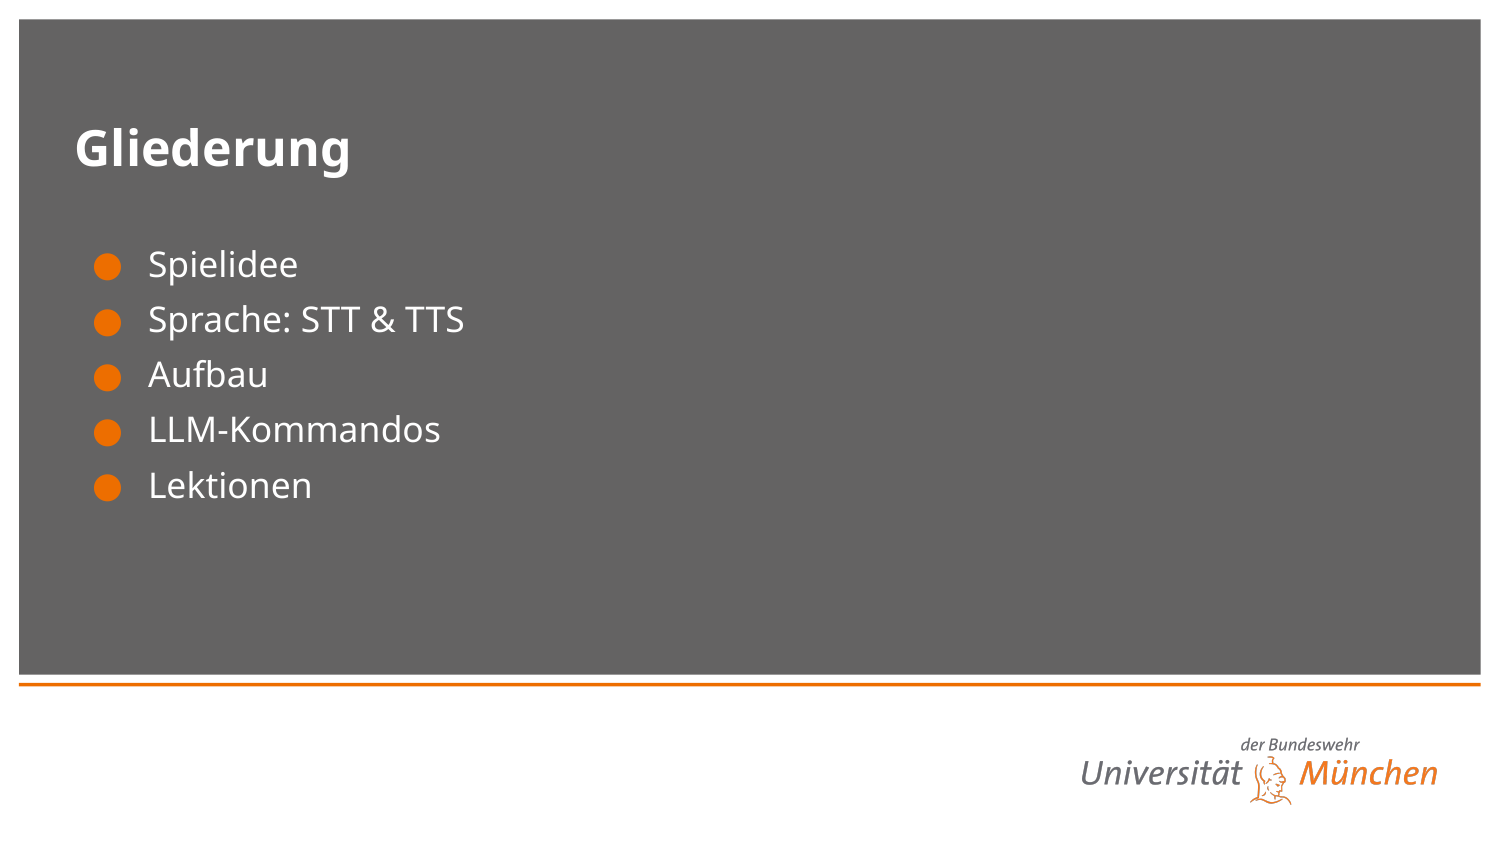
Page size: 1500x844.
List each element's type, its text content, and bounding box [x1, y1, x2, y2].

list Spielidee Sprache: STT & TTS Aufbau LLM-Kommandos Lektionen [62, 223, 1435, 625]
picture [1082, 737, 1437, 805]
title Gliederung [63, 103, 1437, 192]
